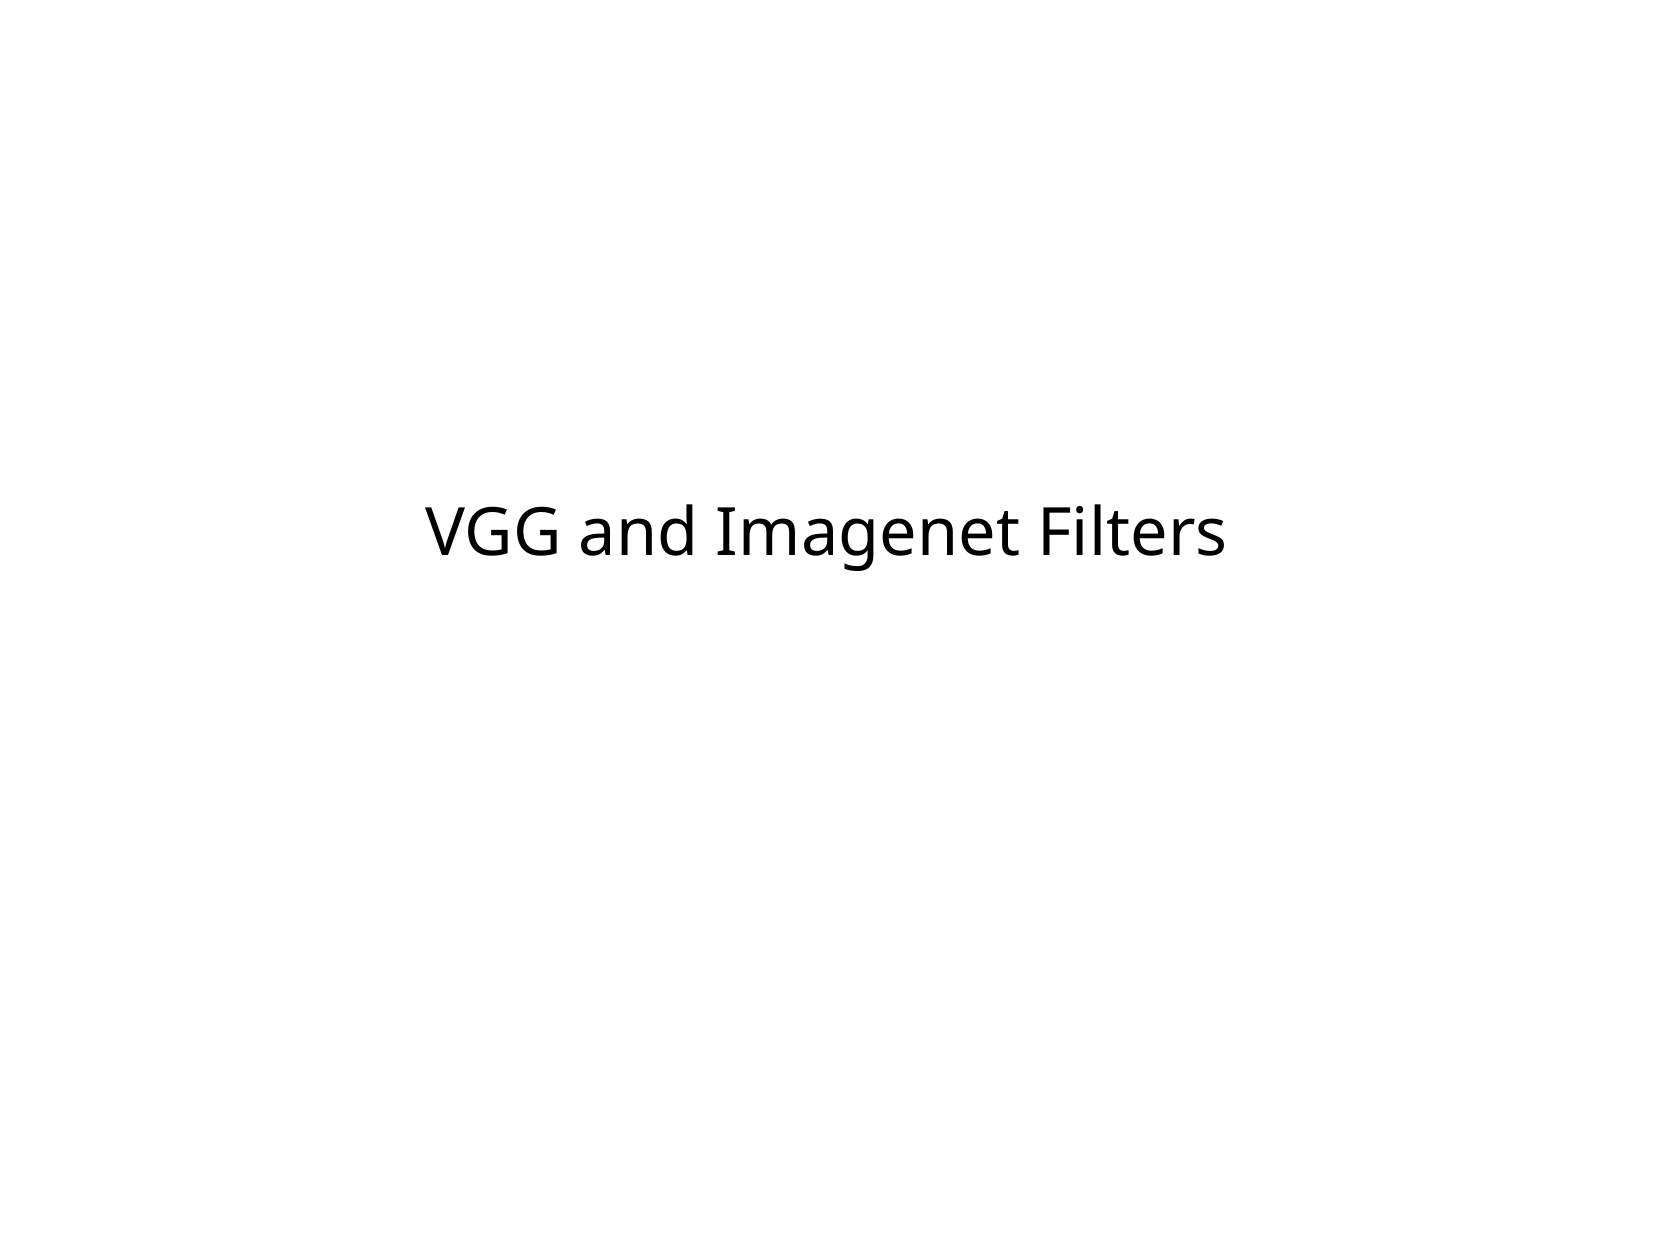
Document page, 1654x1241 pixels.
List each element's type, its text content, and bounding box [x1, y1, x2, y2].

subtitle VGG and Imagenet Filters [82, 49, 1571, 1010]
